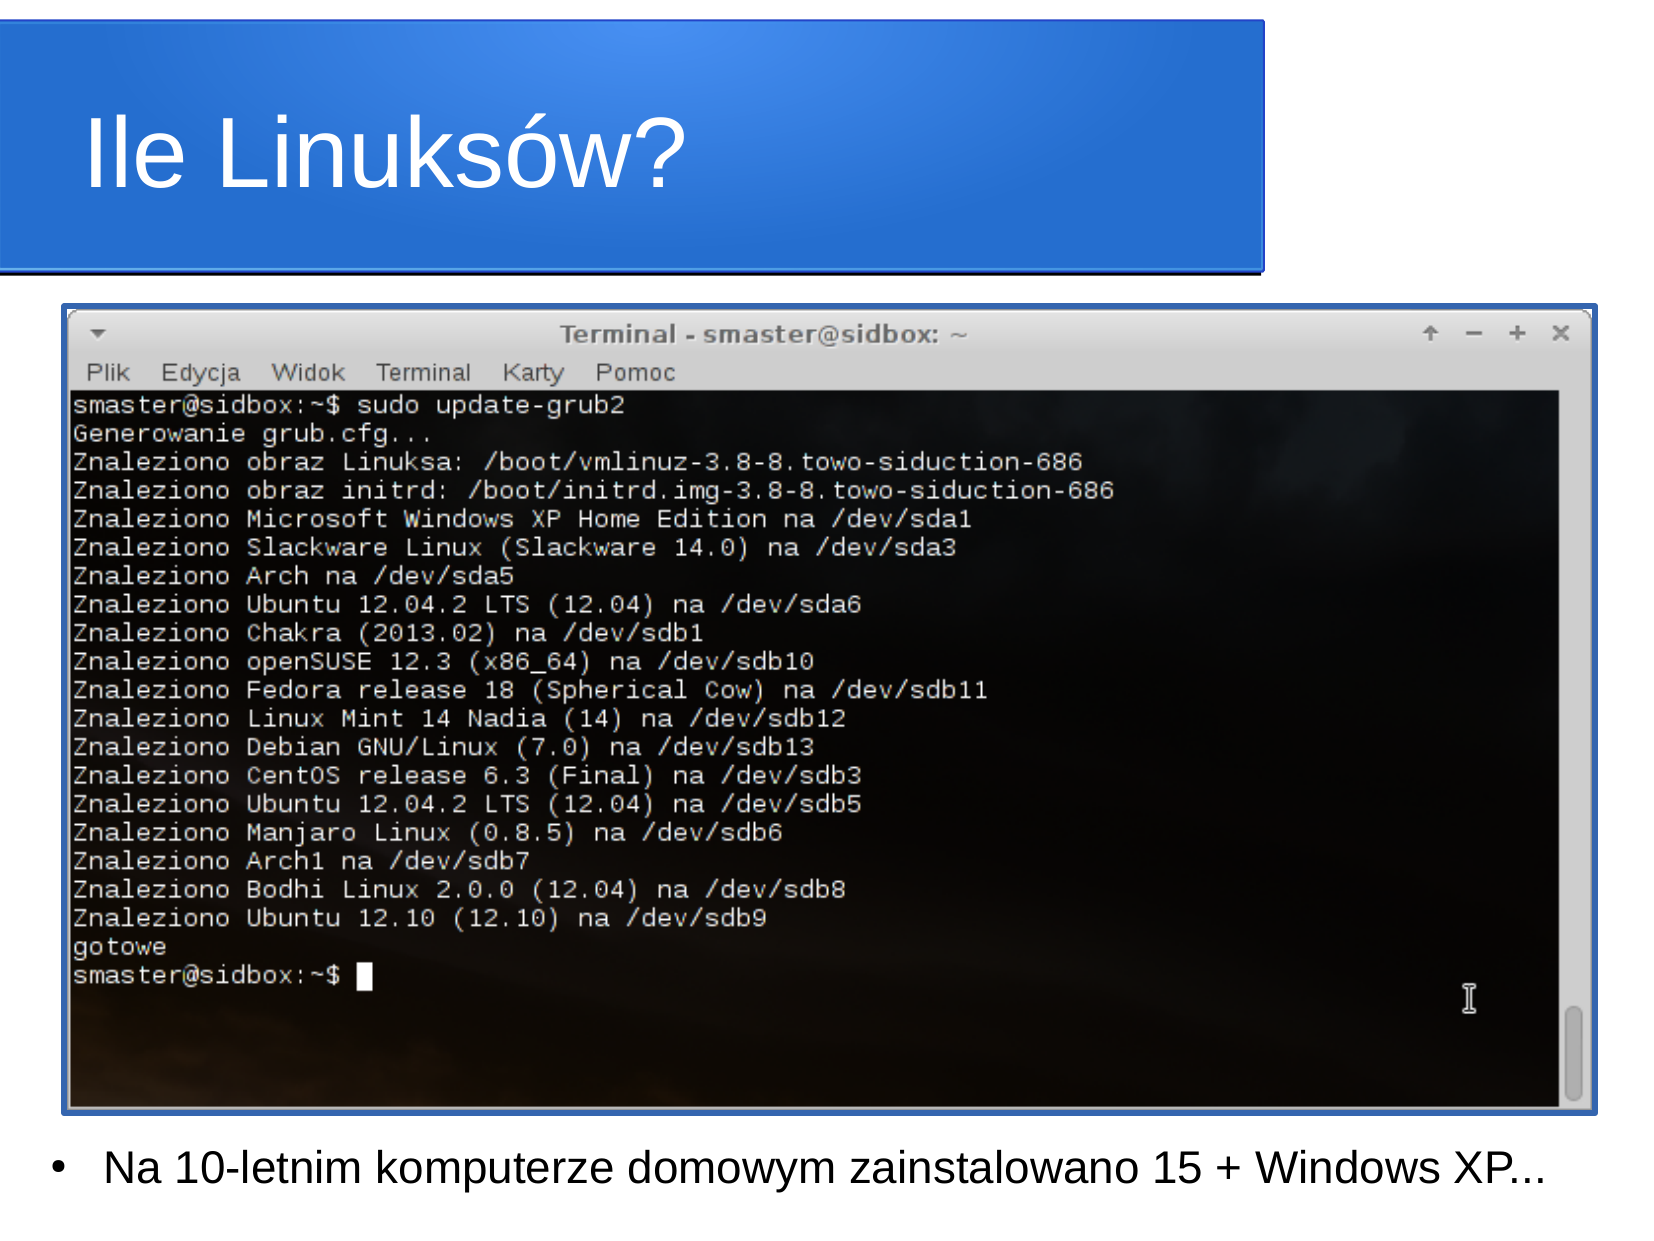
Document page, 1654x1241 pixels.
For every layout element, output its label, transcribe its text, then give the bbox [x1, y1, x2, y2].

list Na 10-letnim komputerze domowym zainstalowano 15 + Windows XP... [32, 1141, 1607, 1201]
title Ile Linuksów? [82, 49, 1250, 257]
picture [67, 309, 1593, 1111]
